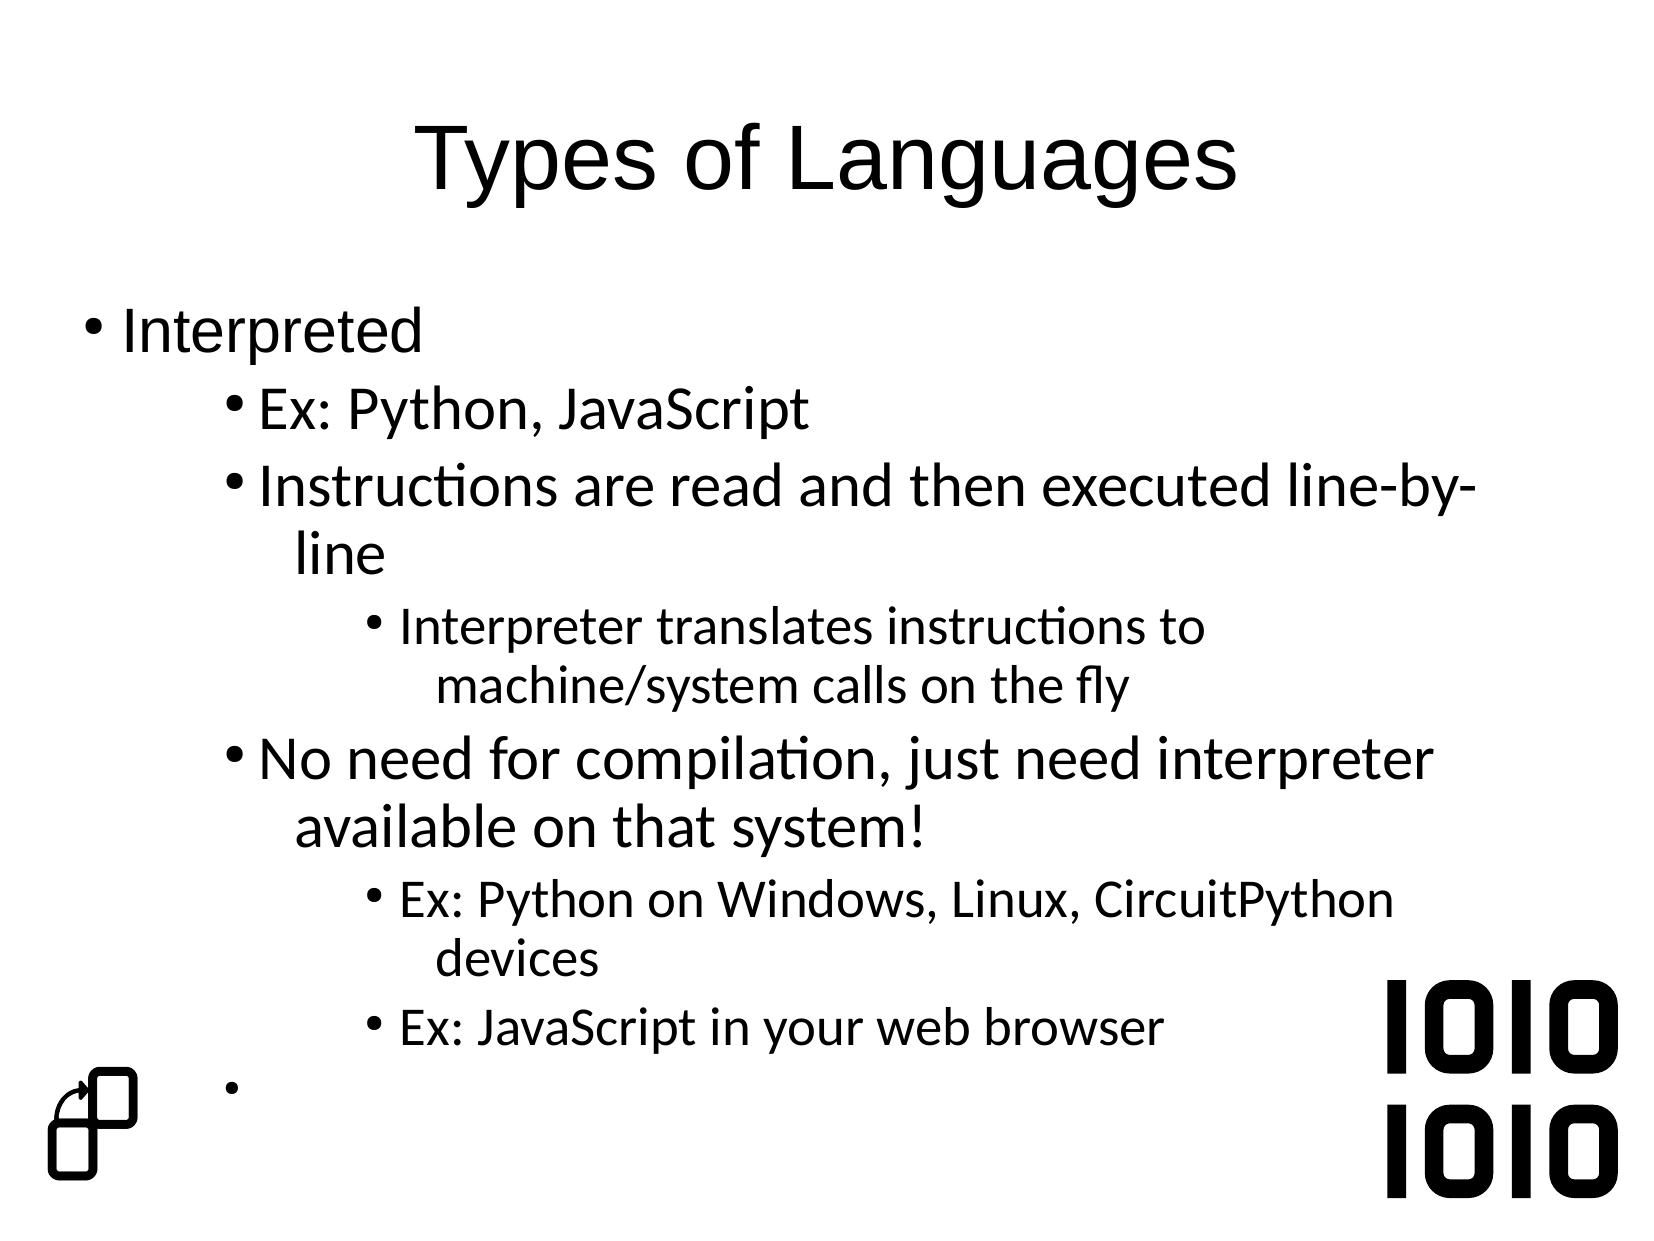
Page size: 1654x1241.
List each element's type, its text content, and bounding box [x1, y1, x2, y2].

title Types of Languages [82, 97, 1571, 209]
list Interpreted Ex: Python, JavaScript Instructions are read and then executed line-by-line Interpreter translates instructions to machine/system calls on the fly No need for compilation, just need interpreter available on that system! Ex: Python on Windows, Linux, CircuitPython devices Ex: JavaScript in your web browser [82, 290, 1571, 1063]
picture [1351, 938, 1654, 1241]
picture [30, 1062, 153, 1186]
